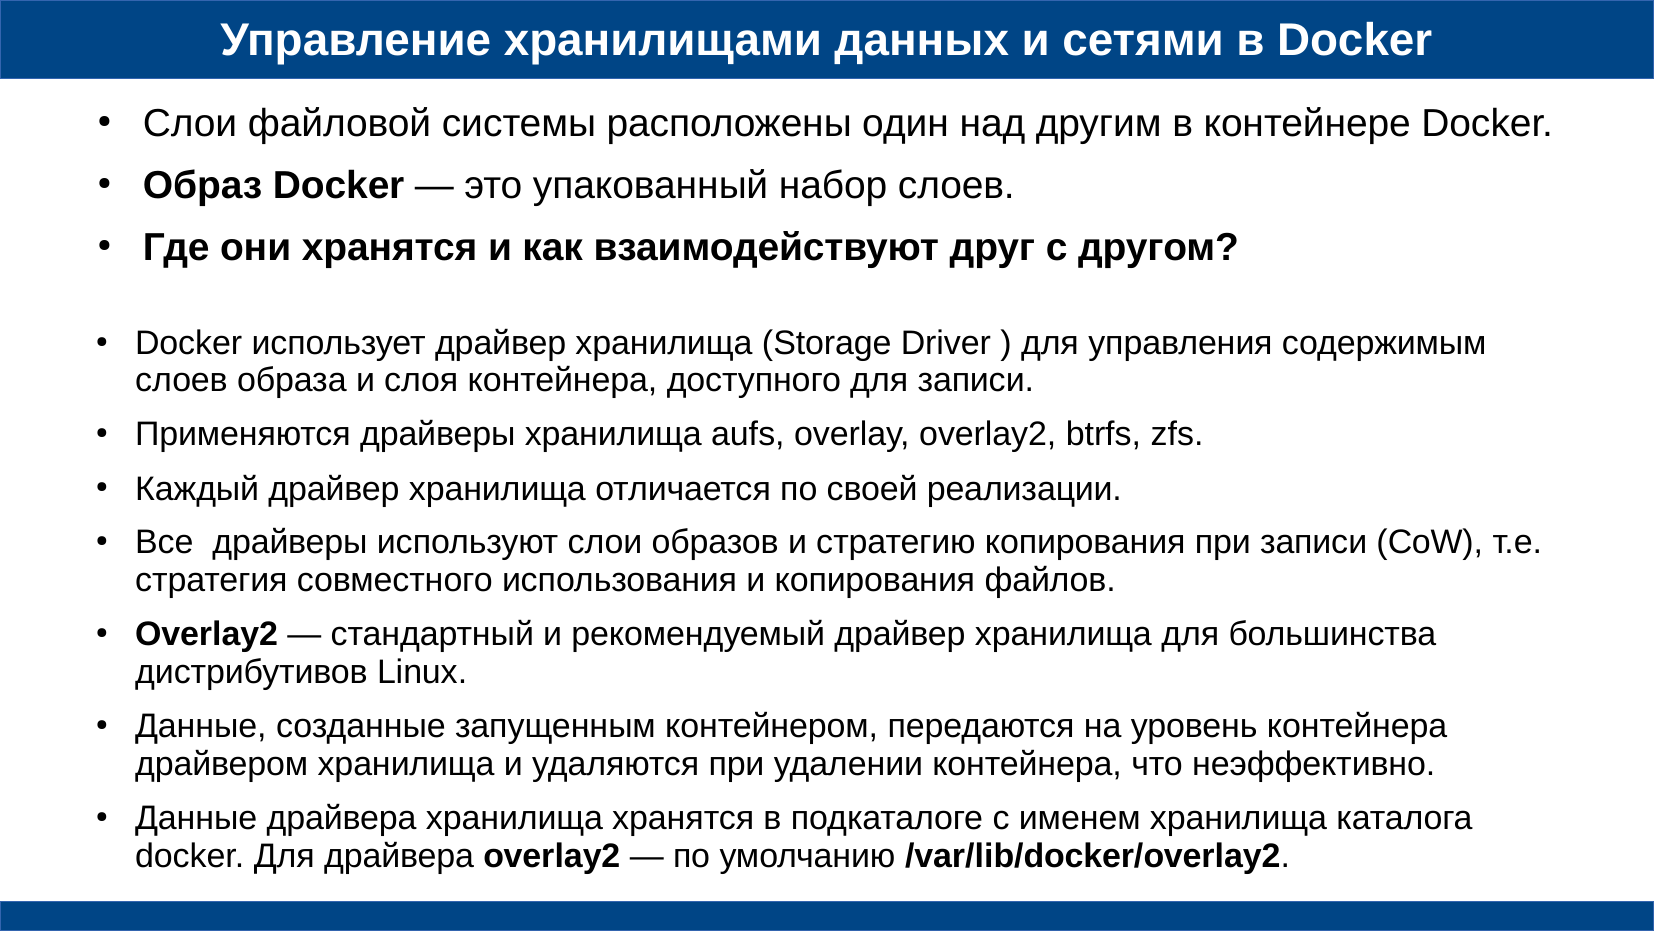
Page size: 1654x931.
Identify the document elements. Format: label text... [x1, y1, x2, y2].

title Управление хранилищами данных и сетями в Docker [0, 0, 1654, 79]
list Слои файловой системы расположены один над другим в контейнере Docker. Образ Docker — это упакованный набор слоев. Где они хранятся и как взаимодействуют друг с другом? [82, 101, 1571, 301]
list Docker использует драйвер хранилища (Storage Driver ) для управления содержимым слоев образа и слоя контейнера, доступного для записи. Применяются драйверы хранилища aufs, overlay, overlay2, btrfs, zfs. Каждый драйвер хранилища отличается по своей реализации. Все драйверы используют слои образов и стратегию копирования при записи (CoW), т.е. стратегия совместного использования и копирования файлов. Overlay2 — стандартный и рекомендуемый драйвер хранилища для большинства дистрибутивов Linux. Данные, созданные запущенным контейнером, передаются на уровень контейнера драйвером хранилища и удаляются при удалении контейнера, что неэффективно. Данные драйвера хранилища хранятся в подкаталоге с именем хранилища каталога docker. Для драйвера overlay2 — по умолчанию /var/lib/docker/overlay2. [82, 323, 1571, 885]
